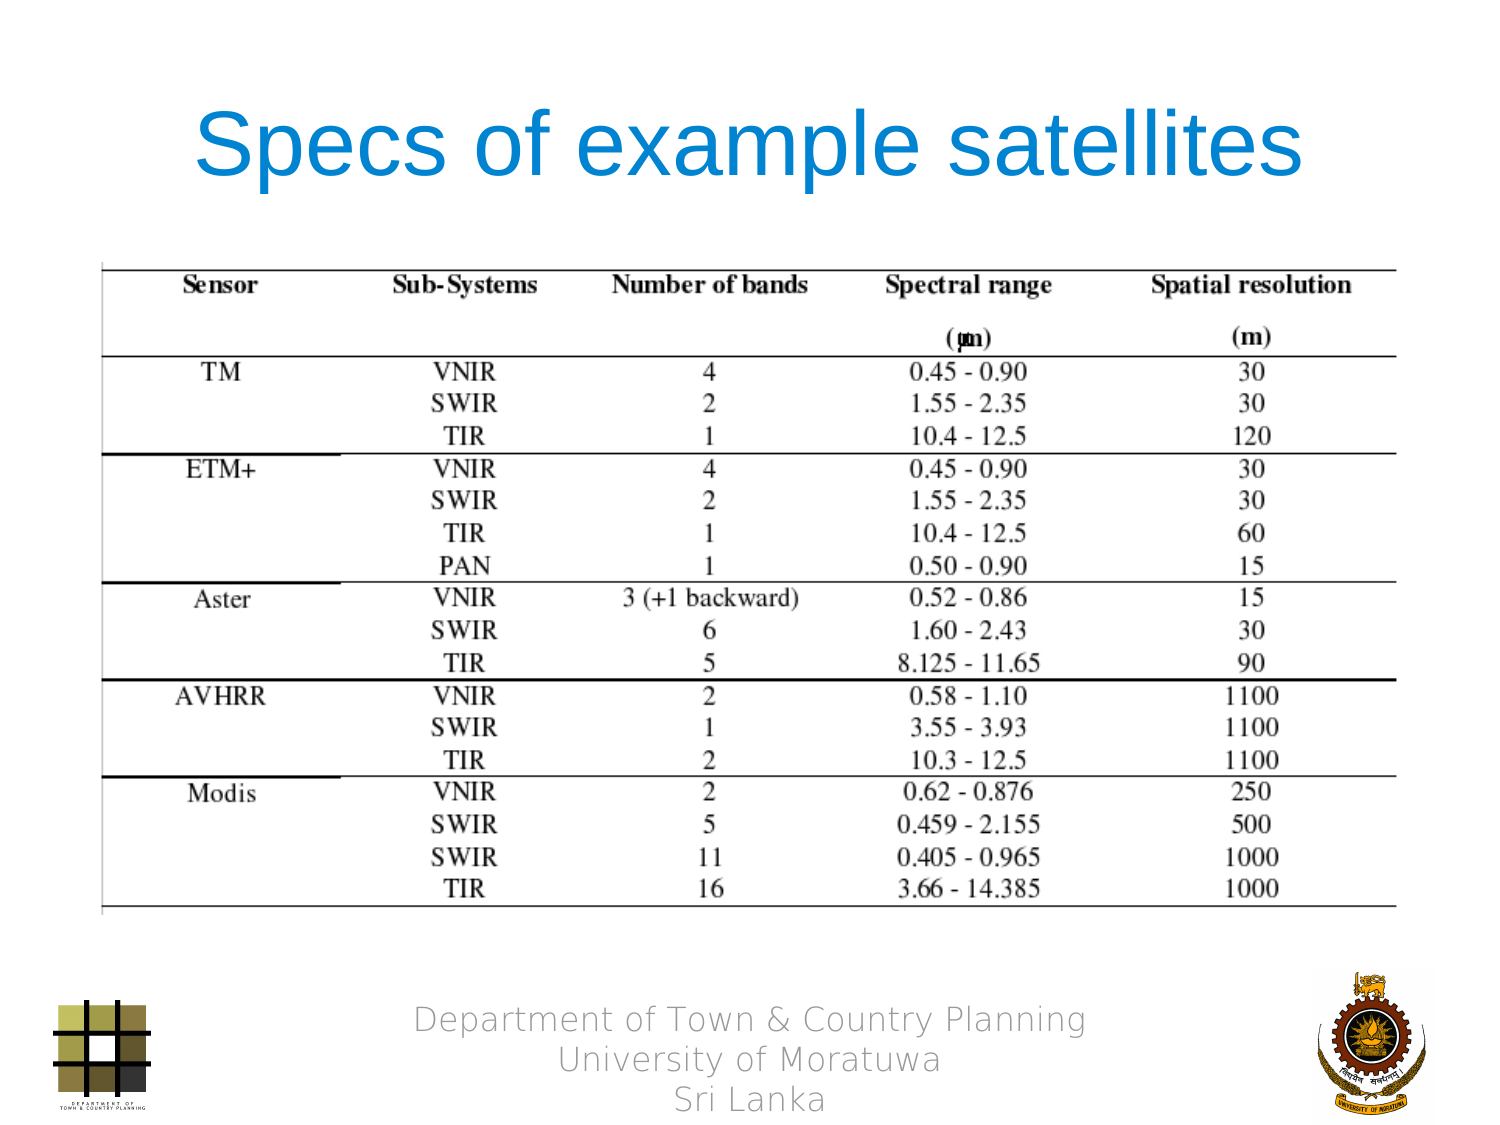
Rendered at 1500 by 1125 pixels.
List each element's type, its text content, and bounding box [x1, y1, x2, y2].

picture [1312, 966, 1435, 1125]
picture [53, 1000, 151, 1110]
title Specs of example satellites [75, 45, 1426, 233]
picture [94, 262, 1406, 915]
